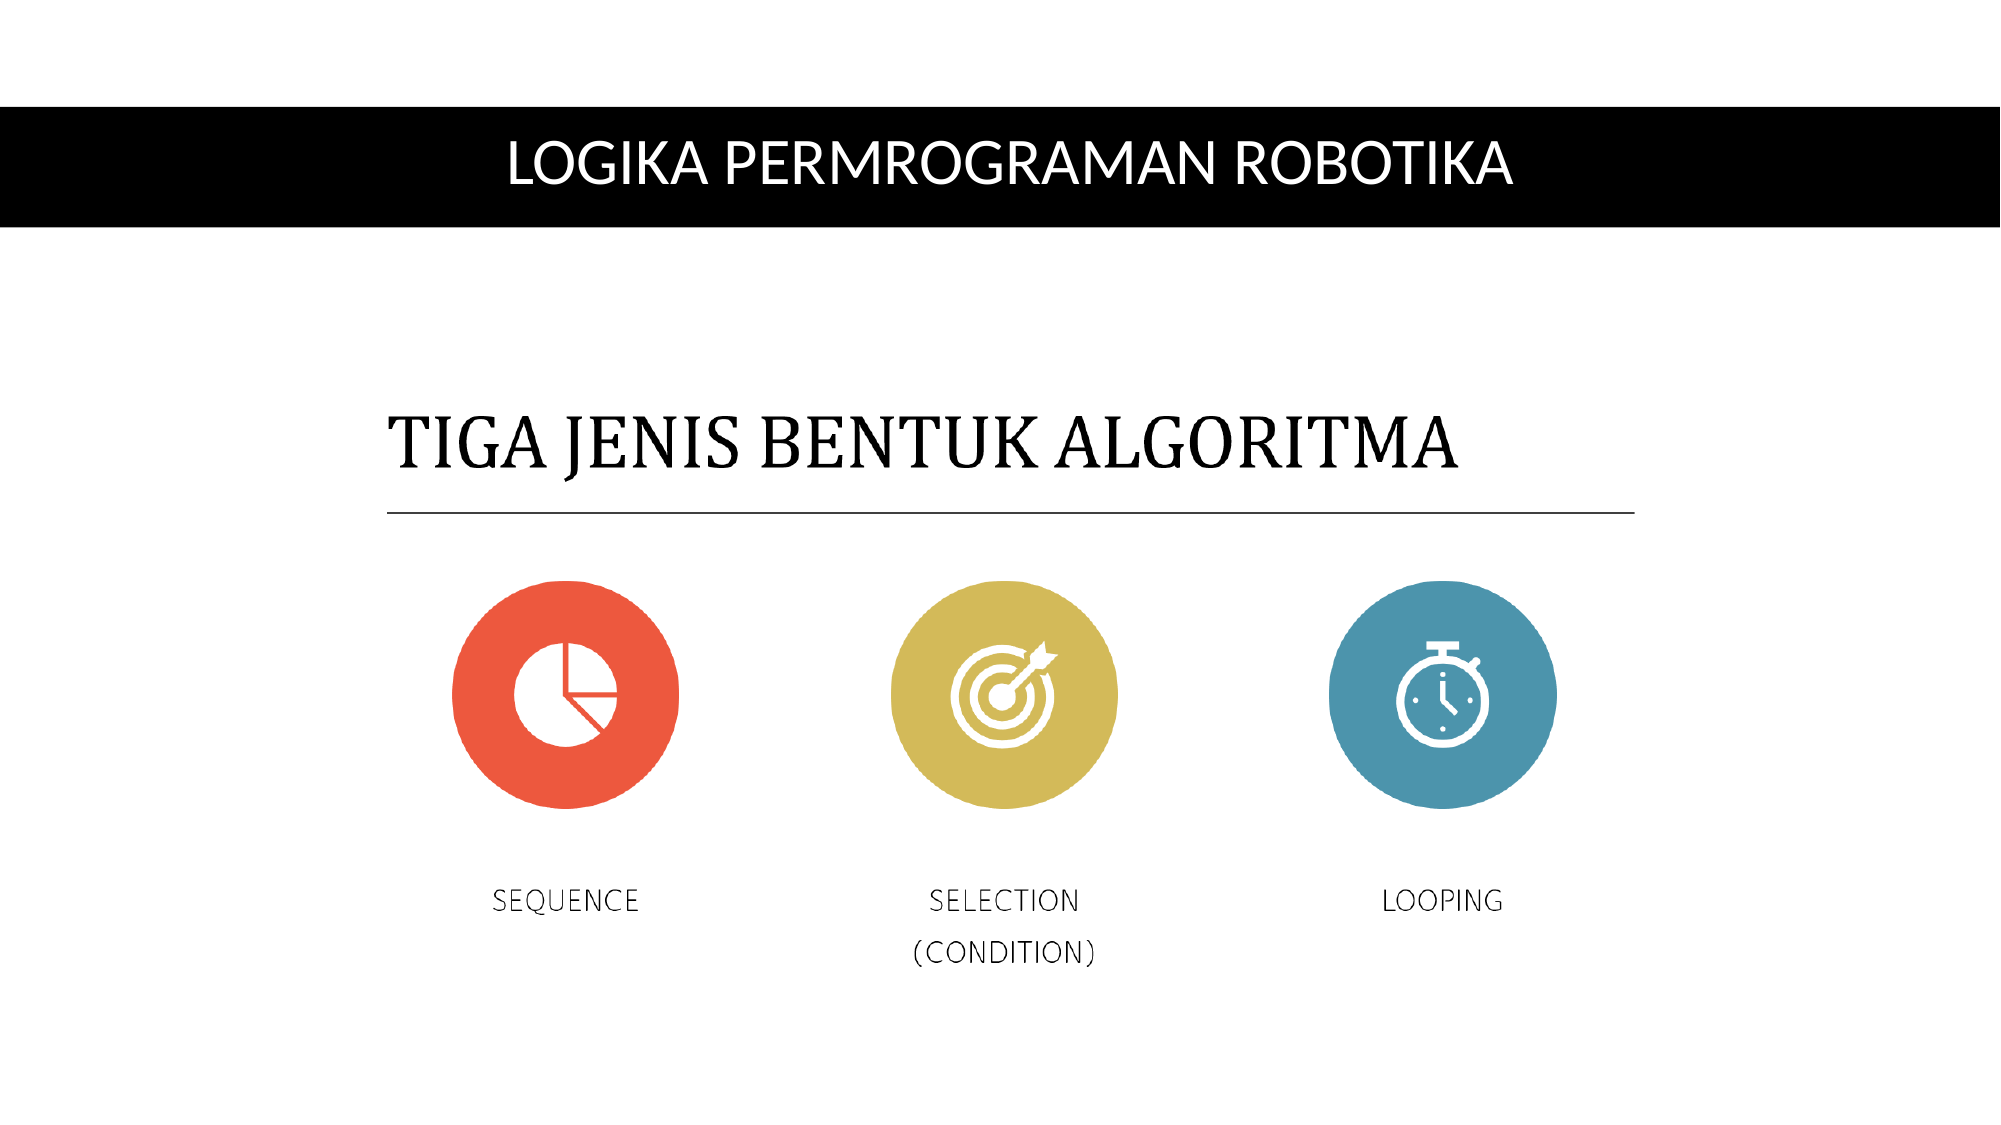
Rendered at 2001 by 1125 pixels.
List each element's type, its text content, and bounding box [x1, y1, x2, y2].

text_box LOGIKA PERMROGRAMAN ROBOTIKA [91, 105, 1931, 228]
picture [237, 274, 1763, 996]
text_box [0, 106, 91, 228]
text_box [1931, 106, 2000, 228]
